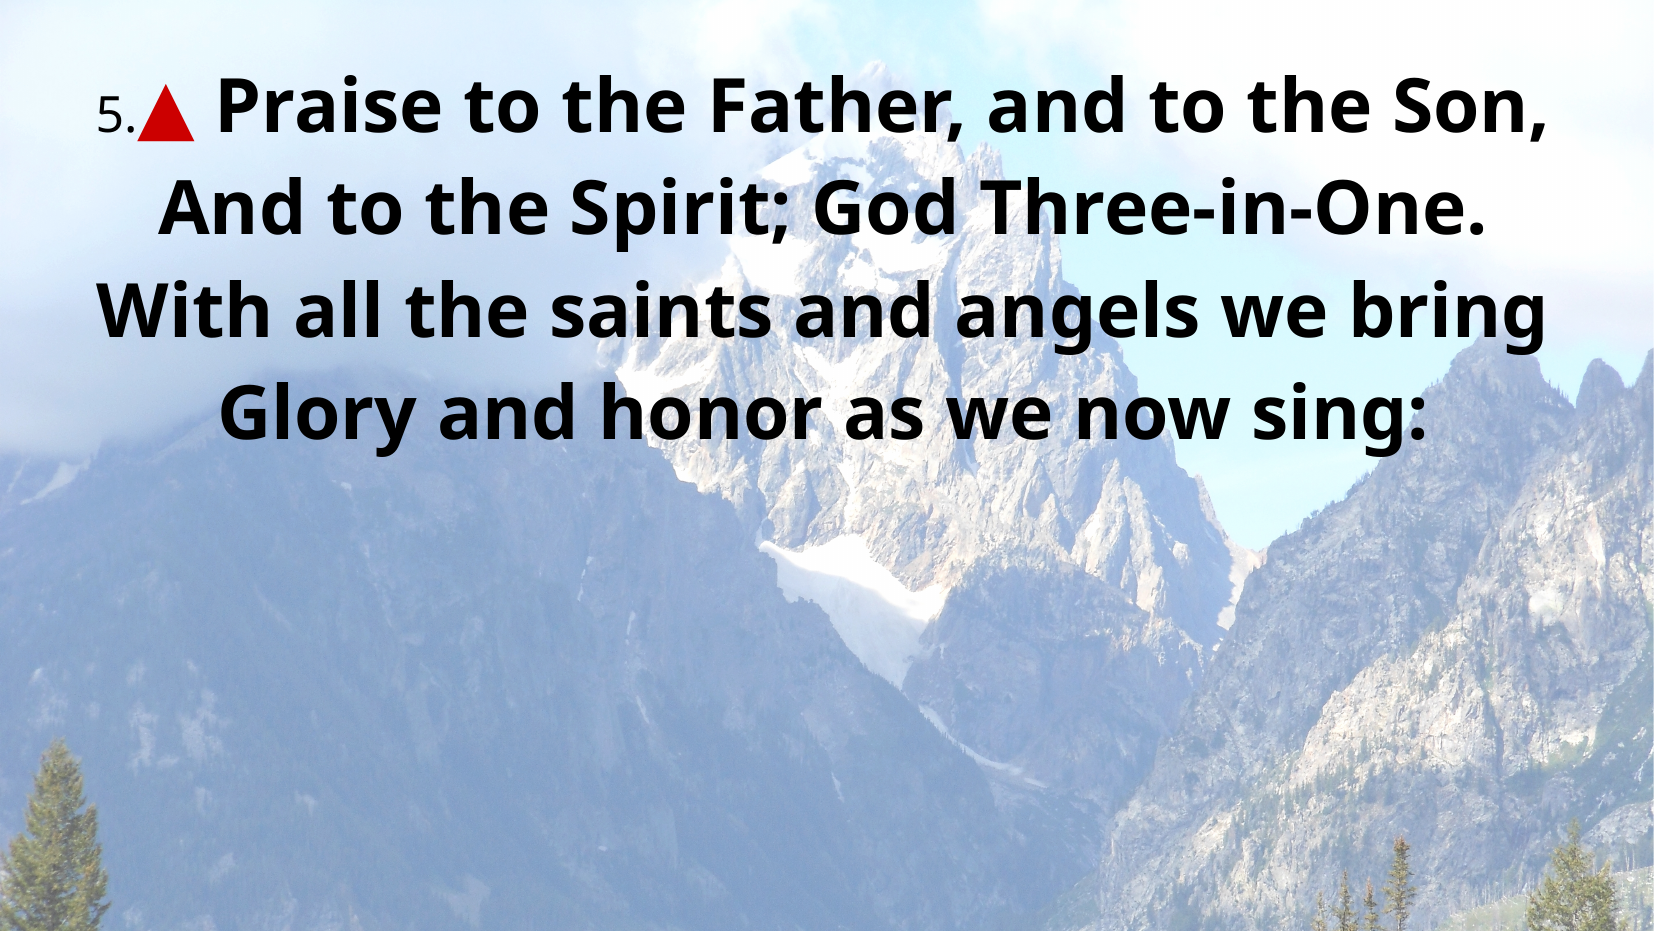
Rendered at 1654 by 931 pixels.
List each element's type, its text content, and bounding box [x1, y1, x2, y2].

text_box 5.▲ Praise to the Father, and to the Son, And to the Spirit; God Three-in-One. With all the saints and angels we bring Glory and honor as we now sing: [58, 44, 1589, 511]
picture [0, 0, 1654, 931]
